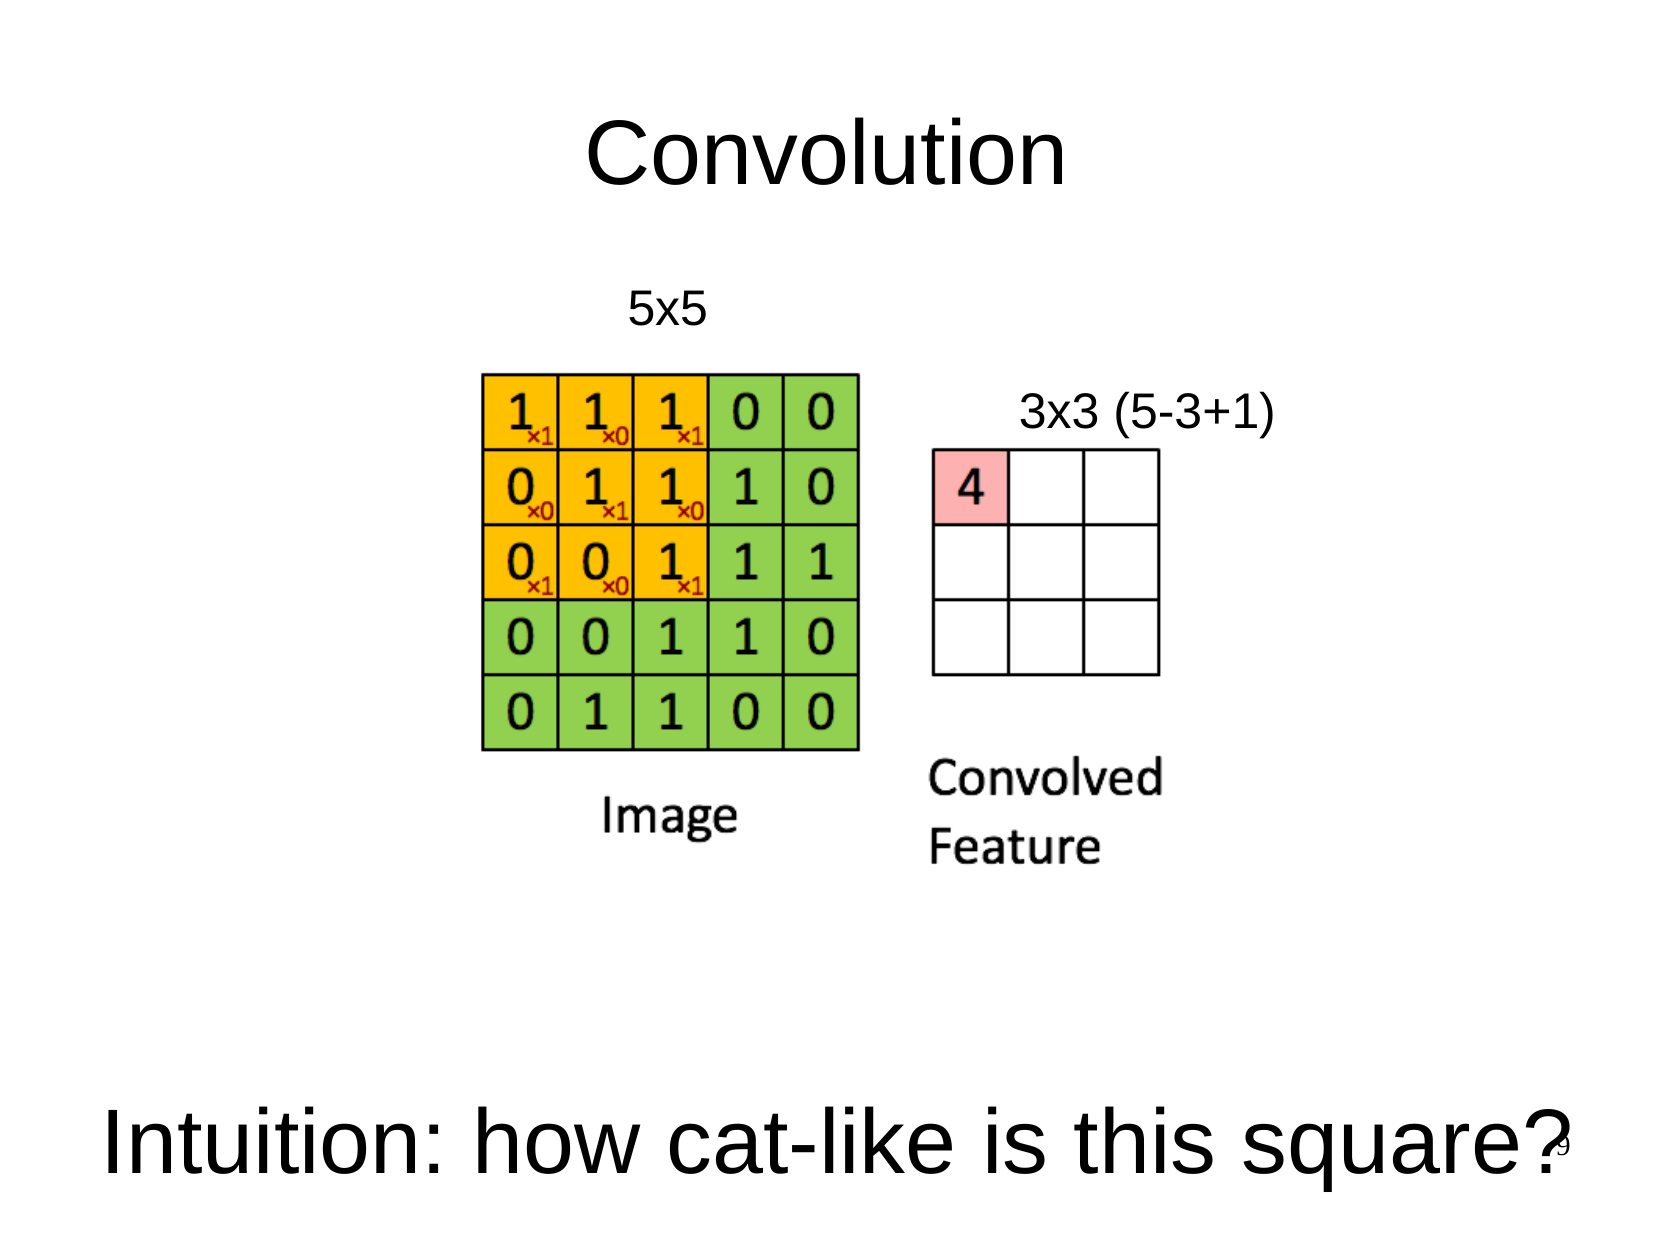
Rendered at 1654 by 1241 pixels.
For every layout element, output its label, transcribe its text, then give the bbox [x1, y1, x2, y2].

text_box 5x5 [585, 256, 751, 360]
title Convolution [82, 49, 1571, 257]
picture [408, 300, 1231, 901]
text_box 3x3 (5-3+1) [960, 360, 1336, 463]
text_box Intuition: how cat-like is this square? [90, 1090, 1586, 1194]
